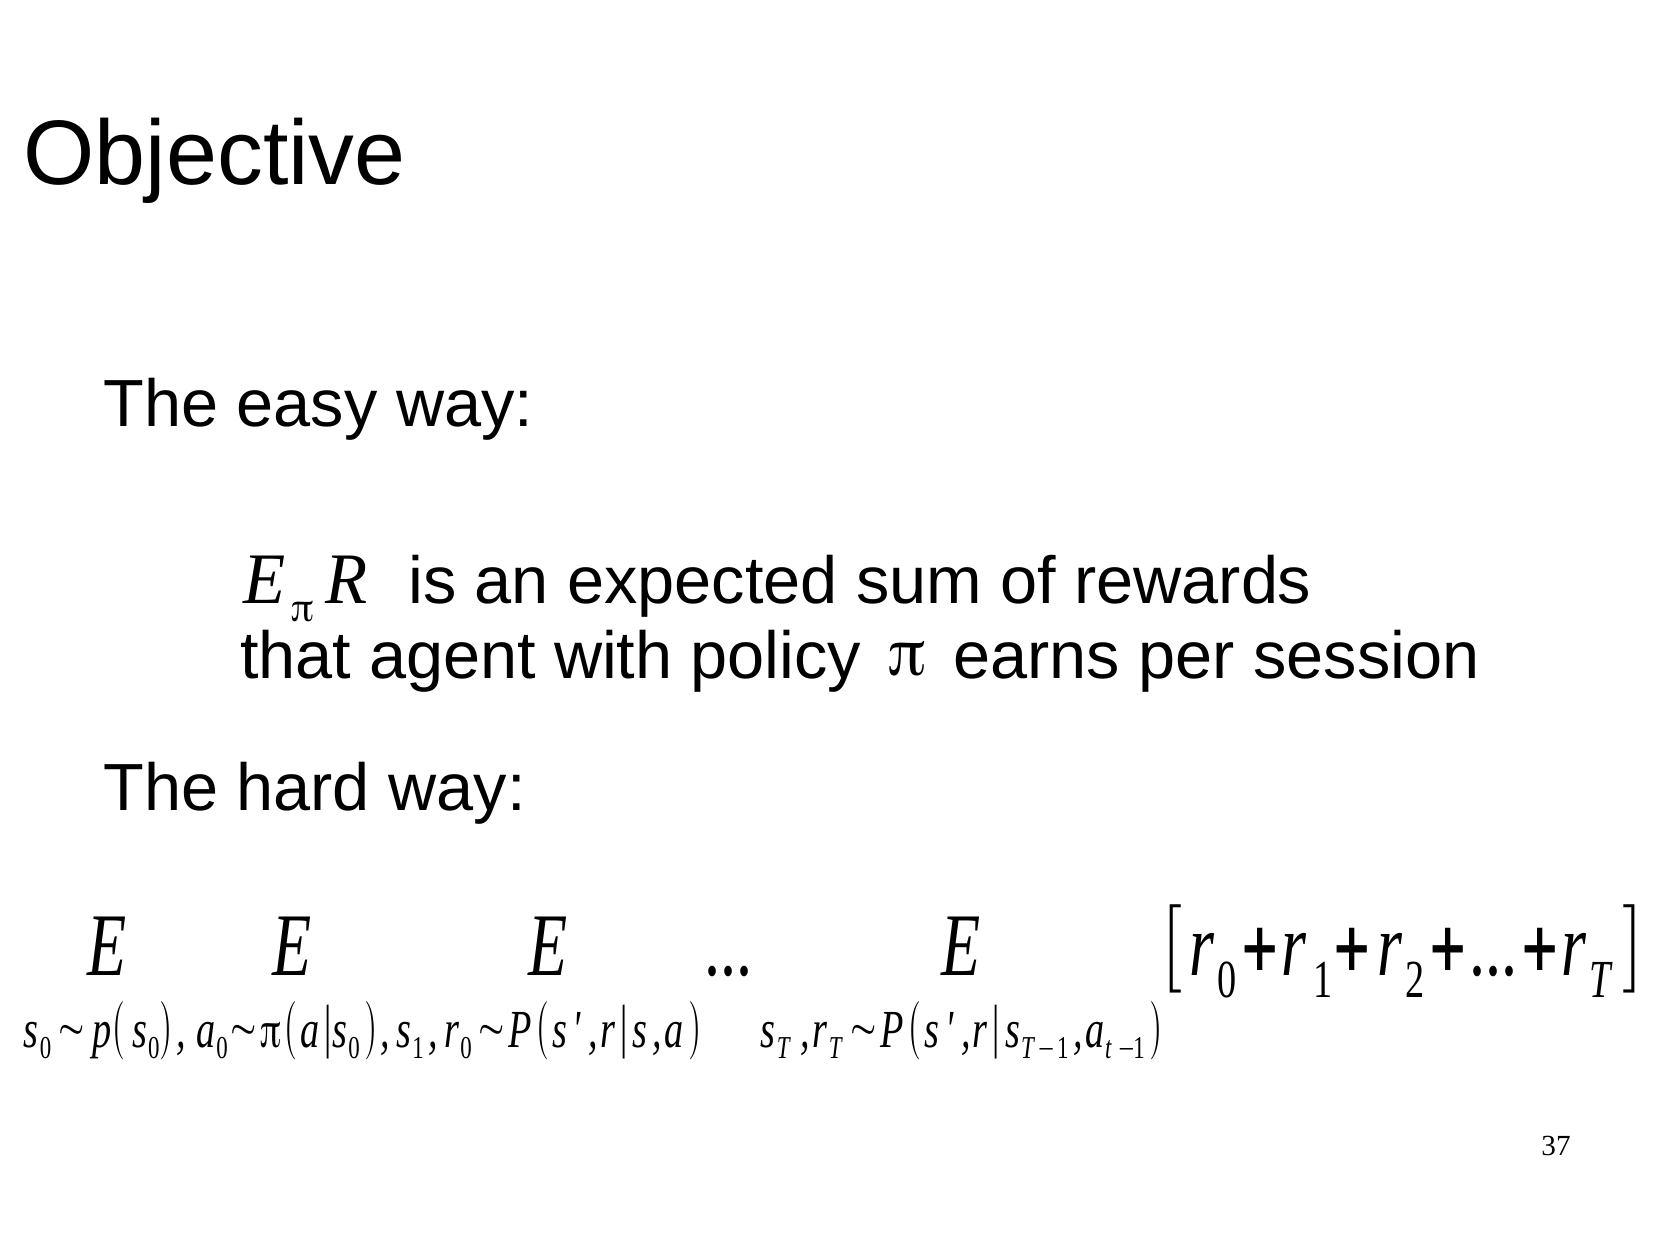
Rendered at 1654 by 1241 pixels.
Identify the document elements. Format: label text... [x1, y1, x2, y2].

chart [222, 540, 386, 622]
text_box The easy way: [32, 366, 631, 457]
text_box The hard way: [32, 750, 535, 840]
chart [871, 634, 948, 677]
title Objective [23, 49, 1512, 257]
chart [7, 896, 1654, 1066]
text_box is an expected sum of rewards that agent with policy earns per session [45, 543, 1606, 736]
